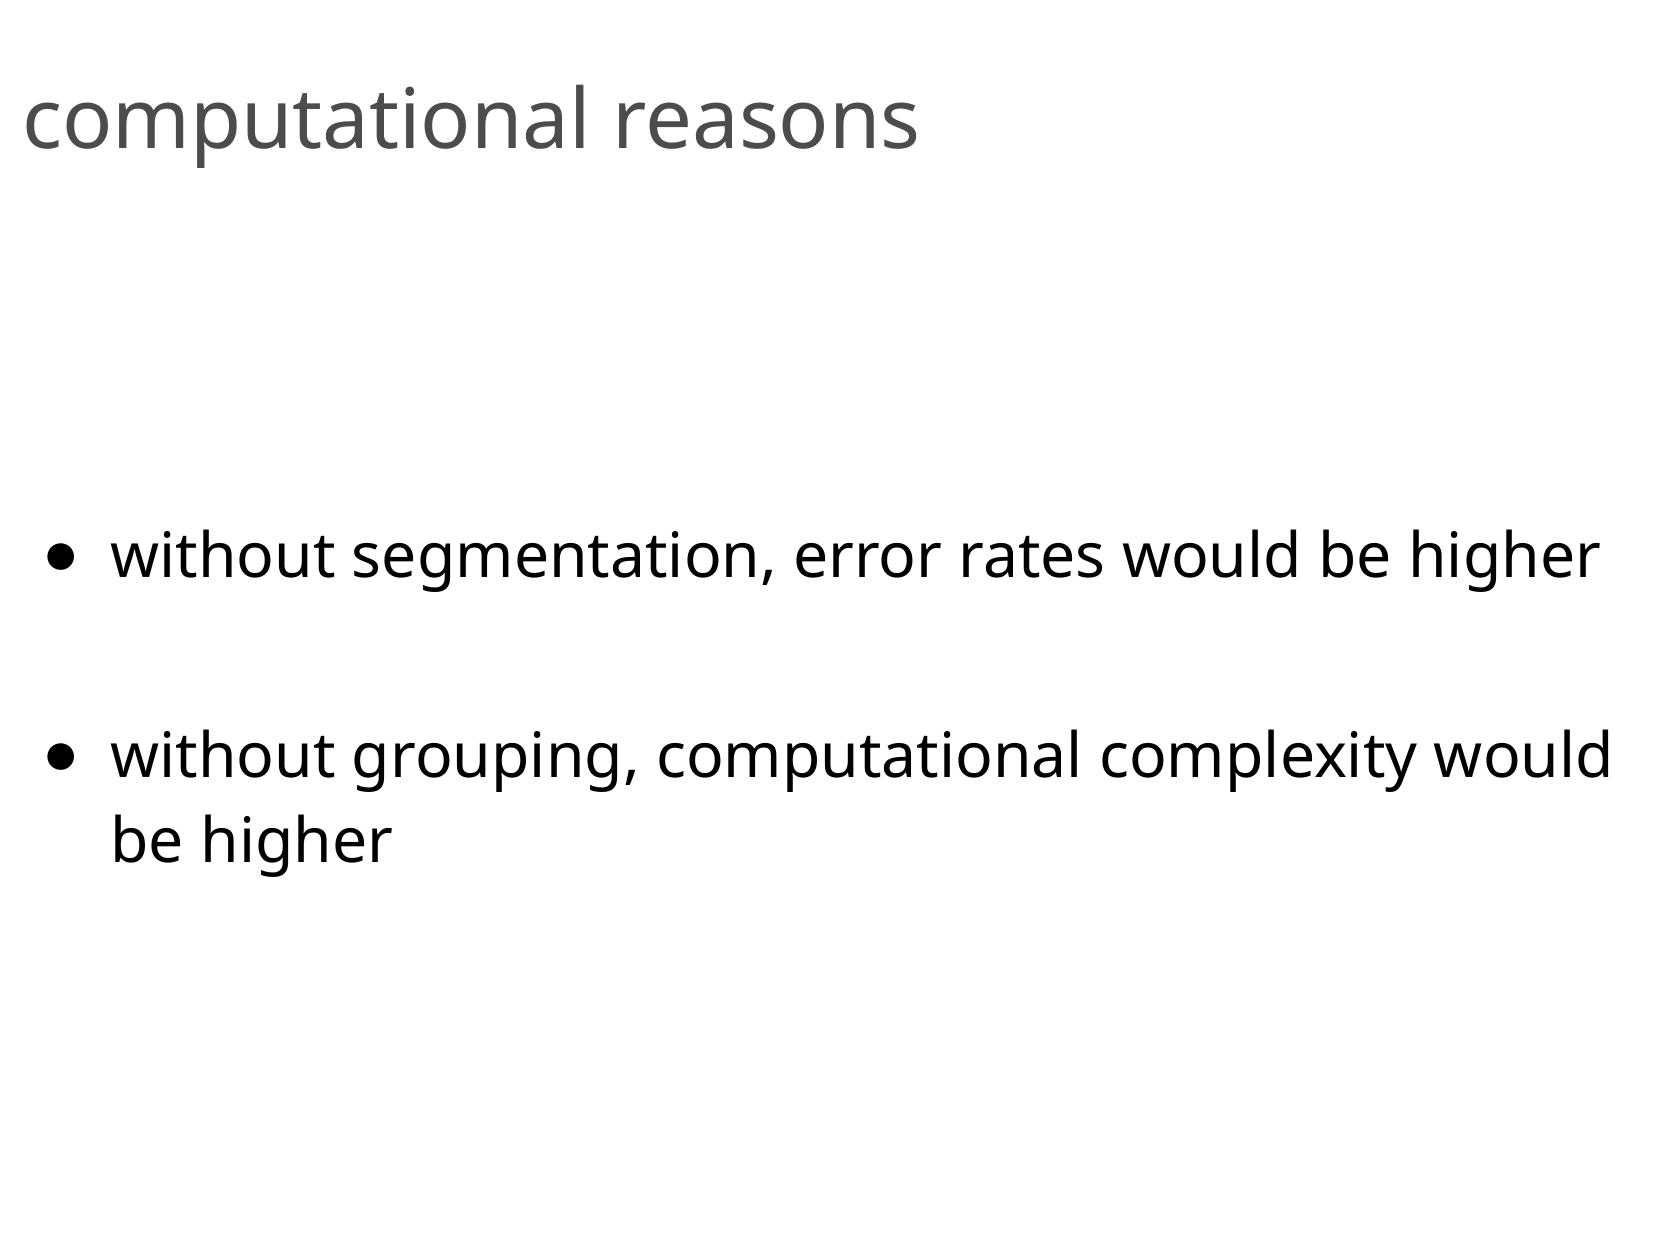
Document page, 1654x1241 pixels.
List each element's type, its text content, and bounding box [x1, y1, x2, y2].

title computational reasons [22, 19, 1654, 213]
list without segmentation, error rates would be higher without grouping, computational complexity would be higher [25, 226, 1654, 1166]
